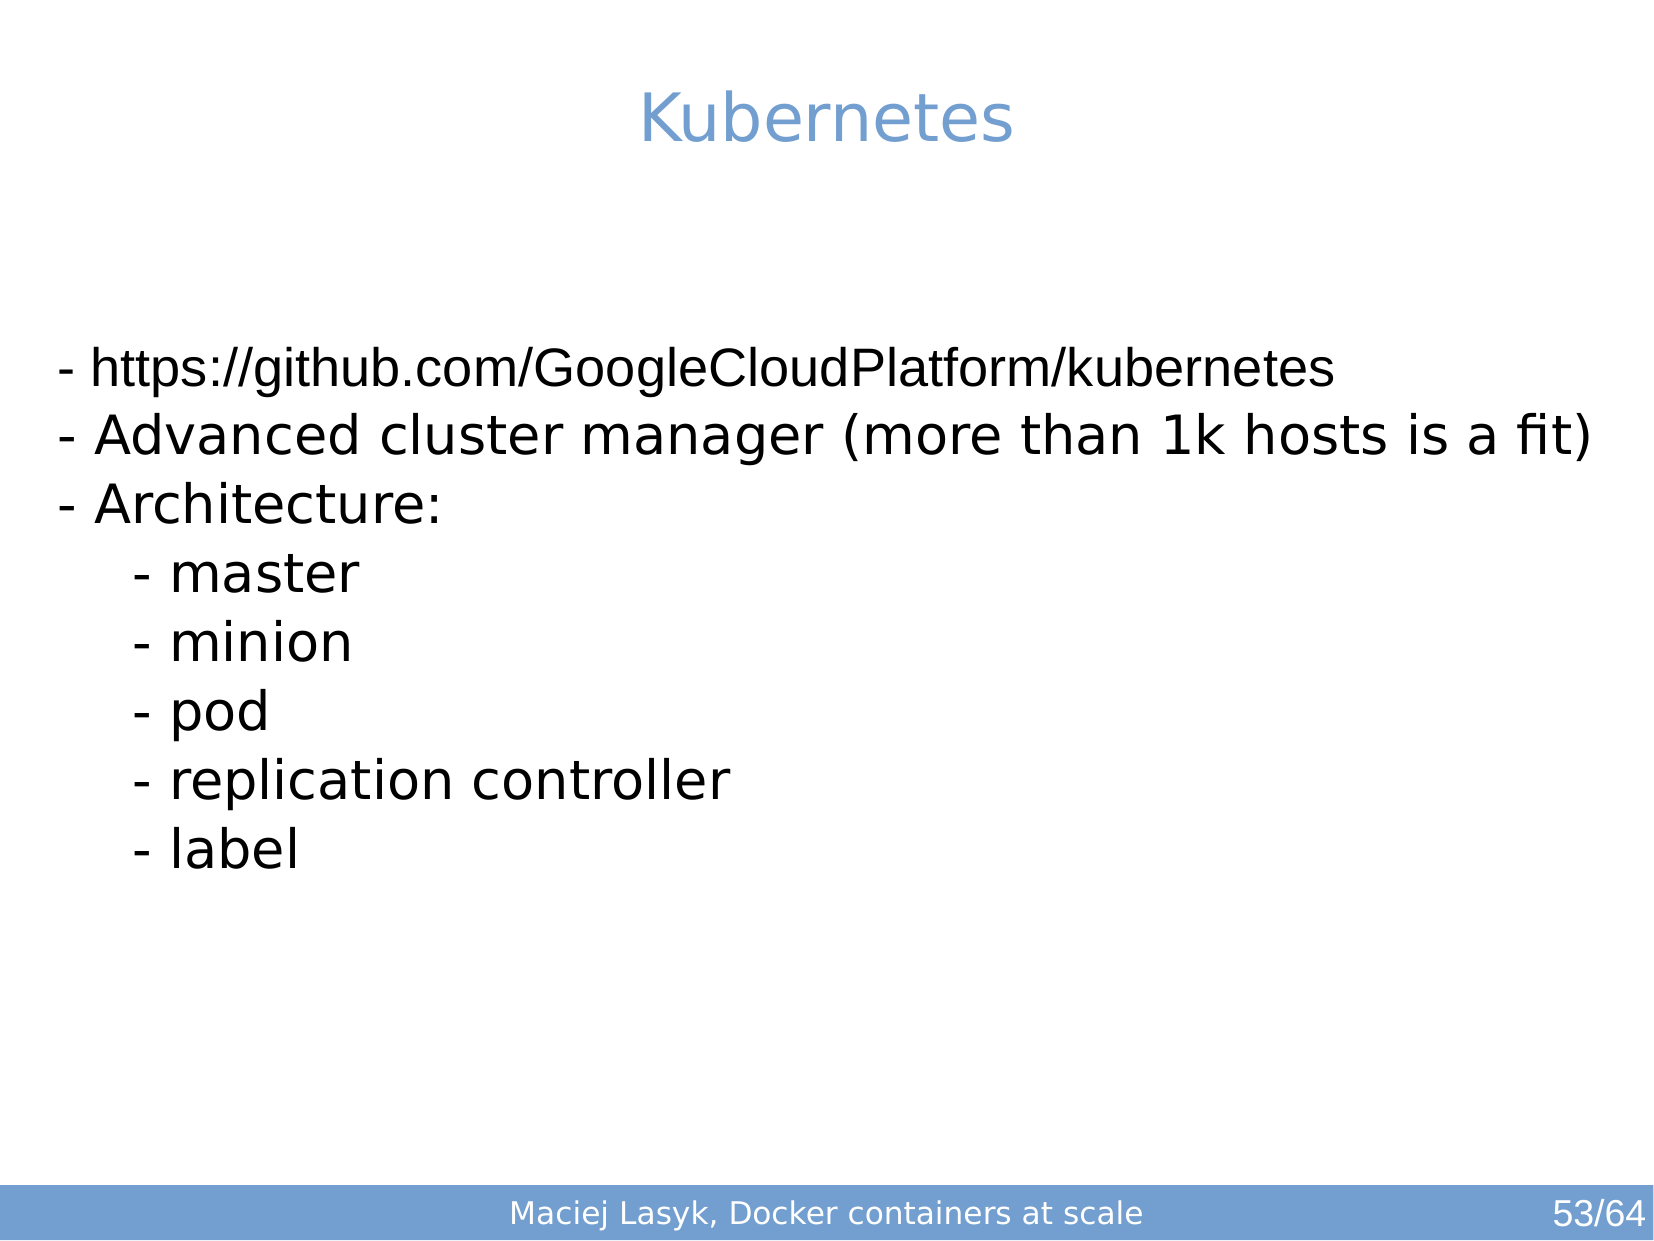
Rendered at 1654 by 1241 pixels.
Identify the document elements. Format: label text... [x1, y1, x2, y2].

text_box Kubernetes [623, 72, 1031, 166]
text_box 53/64 [1527, 1185, 1654, 1241]
text_box Maciej Lasyk, Docker containers at scale [494, 1188, 1160, 1240]
text_box [0, 1185, 1527, 1241]
text_box - https://github.com/GoogleCloudPlatform/kubernetes - Advanced cluster manager (more than 1k hosts is a fit) - Architecture: - master - minion - pod - replication controller - label [42, 330, 1611, 889]
